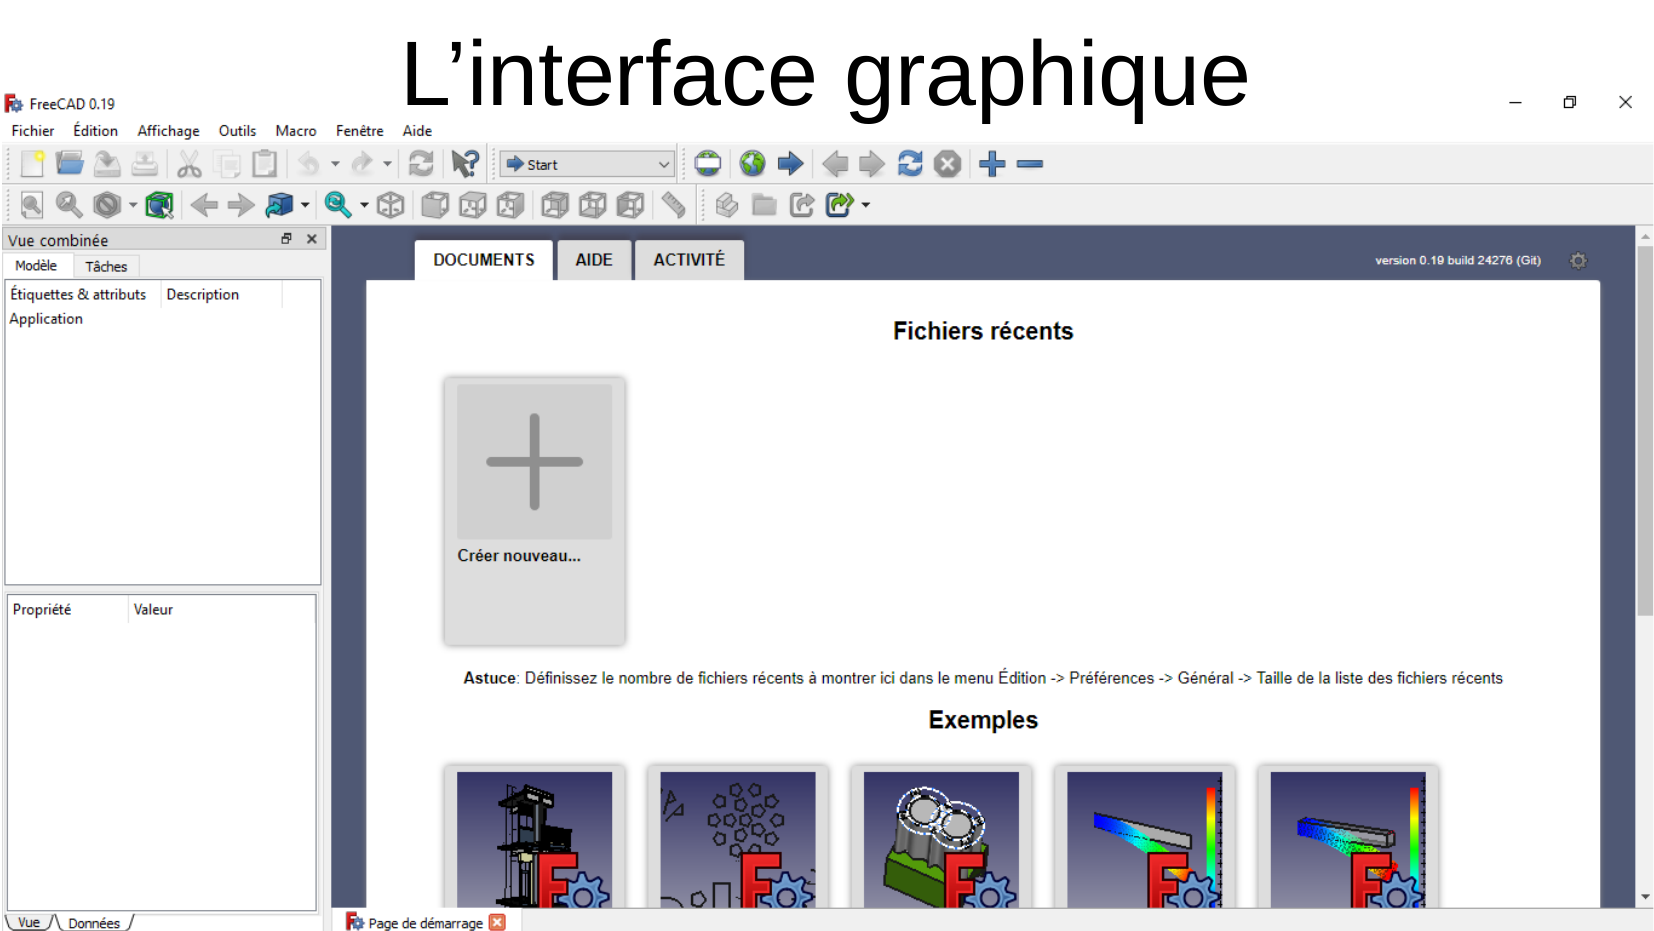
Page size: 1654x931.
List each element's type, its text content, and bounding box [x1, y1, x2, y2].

title L’interface graphique [82, 0, 1571, 152]
picture [2, 90, 1654, 931]
